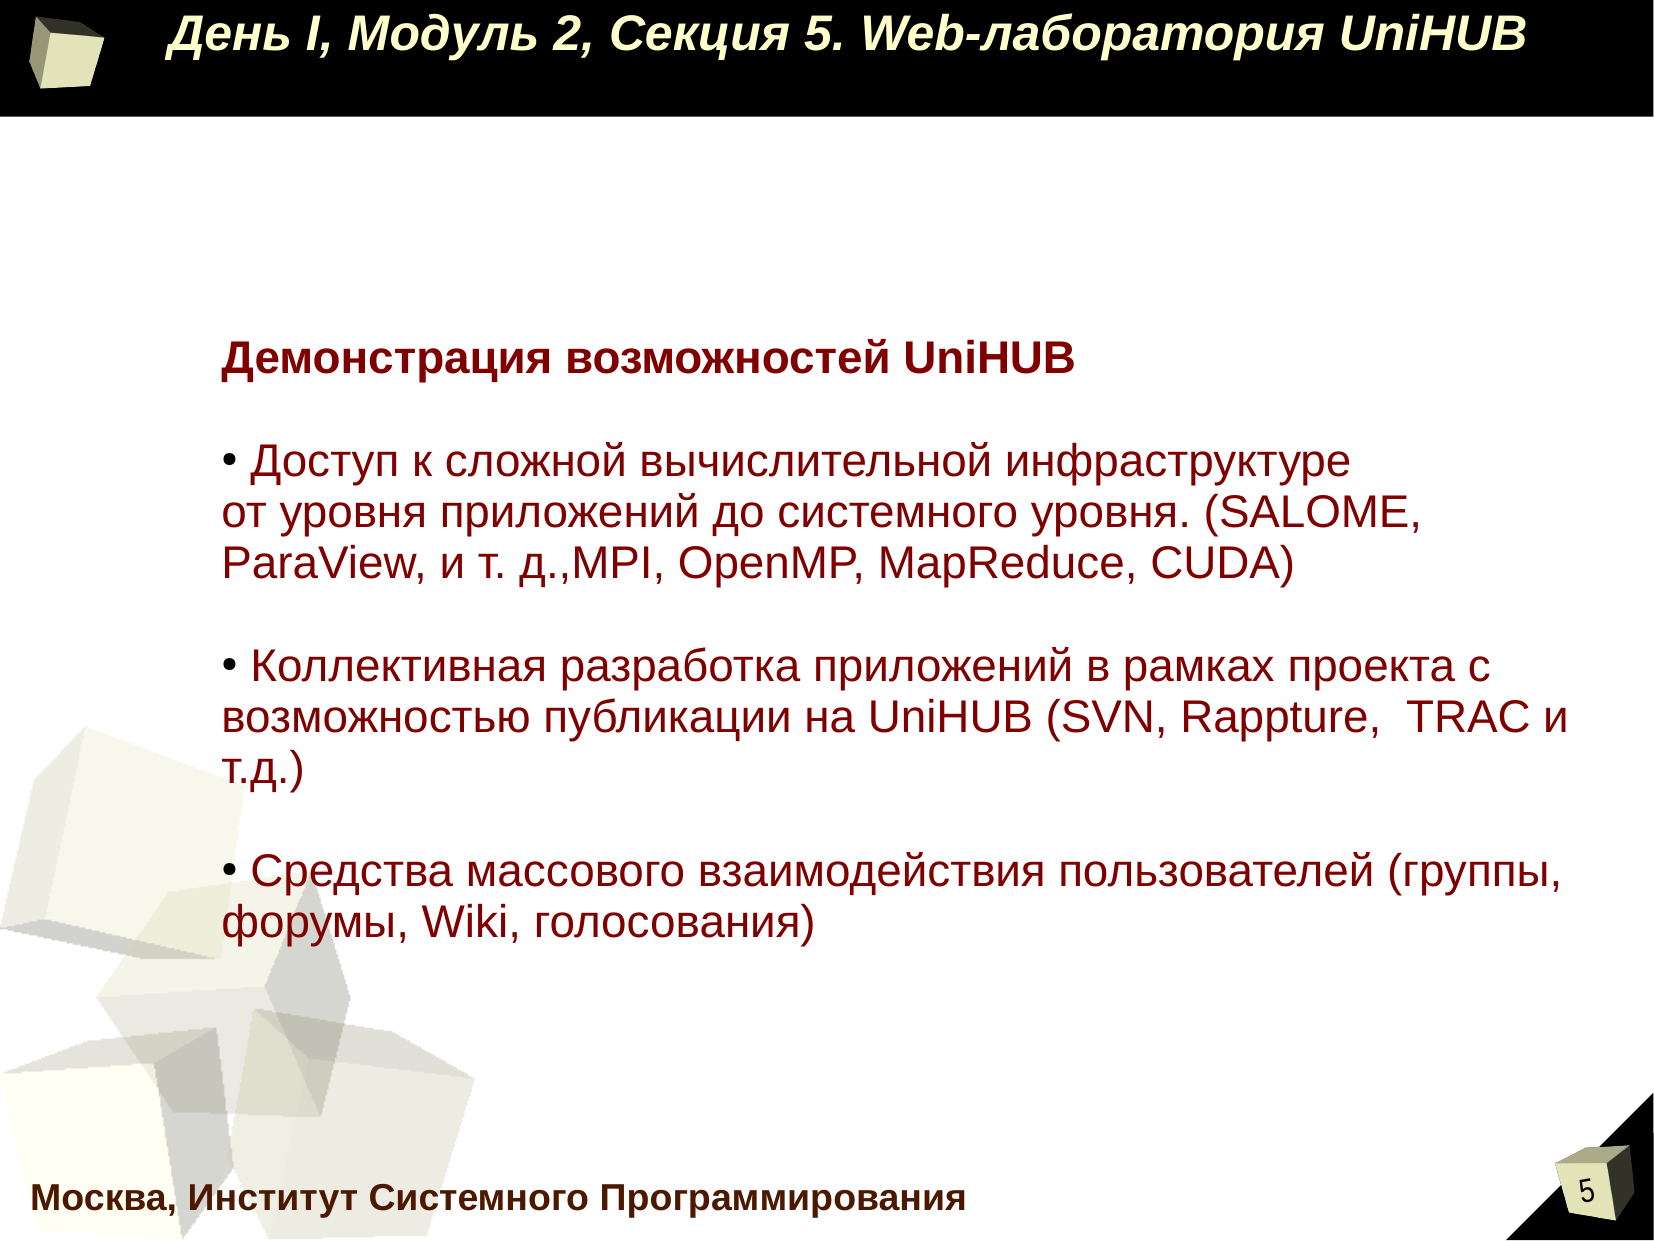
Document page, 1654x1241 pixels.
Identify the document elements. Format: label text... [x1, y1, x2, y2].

text_box Демонстрация возможностей UniHUB Доступ к сложной вычислительной инфраструктуре от уровня приложений до системного уровня. (SALOME, ParaView, и т. д.,MPI, OpenMP, MapReduce, CUDA) Коллективная разработка приложений в рамках проекта с возможностью публикации на UniHUB (SVN, Rappture, TRAC и т.д.) Средства массового взаимодействия пользователей (группы, форумы, Wiki, голосования) [206, 324, 1595, 955]
picture [464, 1193, 472, 1198]
picture [0, 726, 477, 1241]
